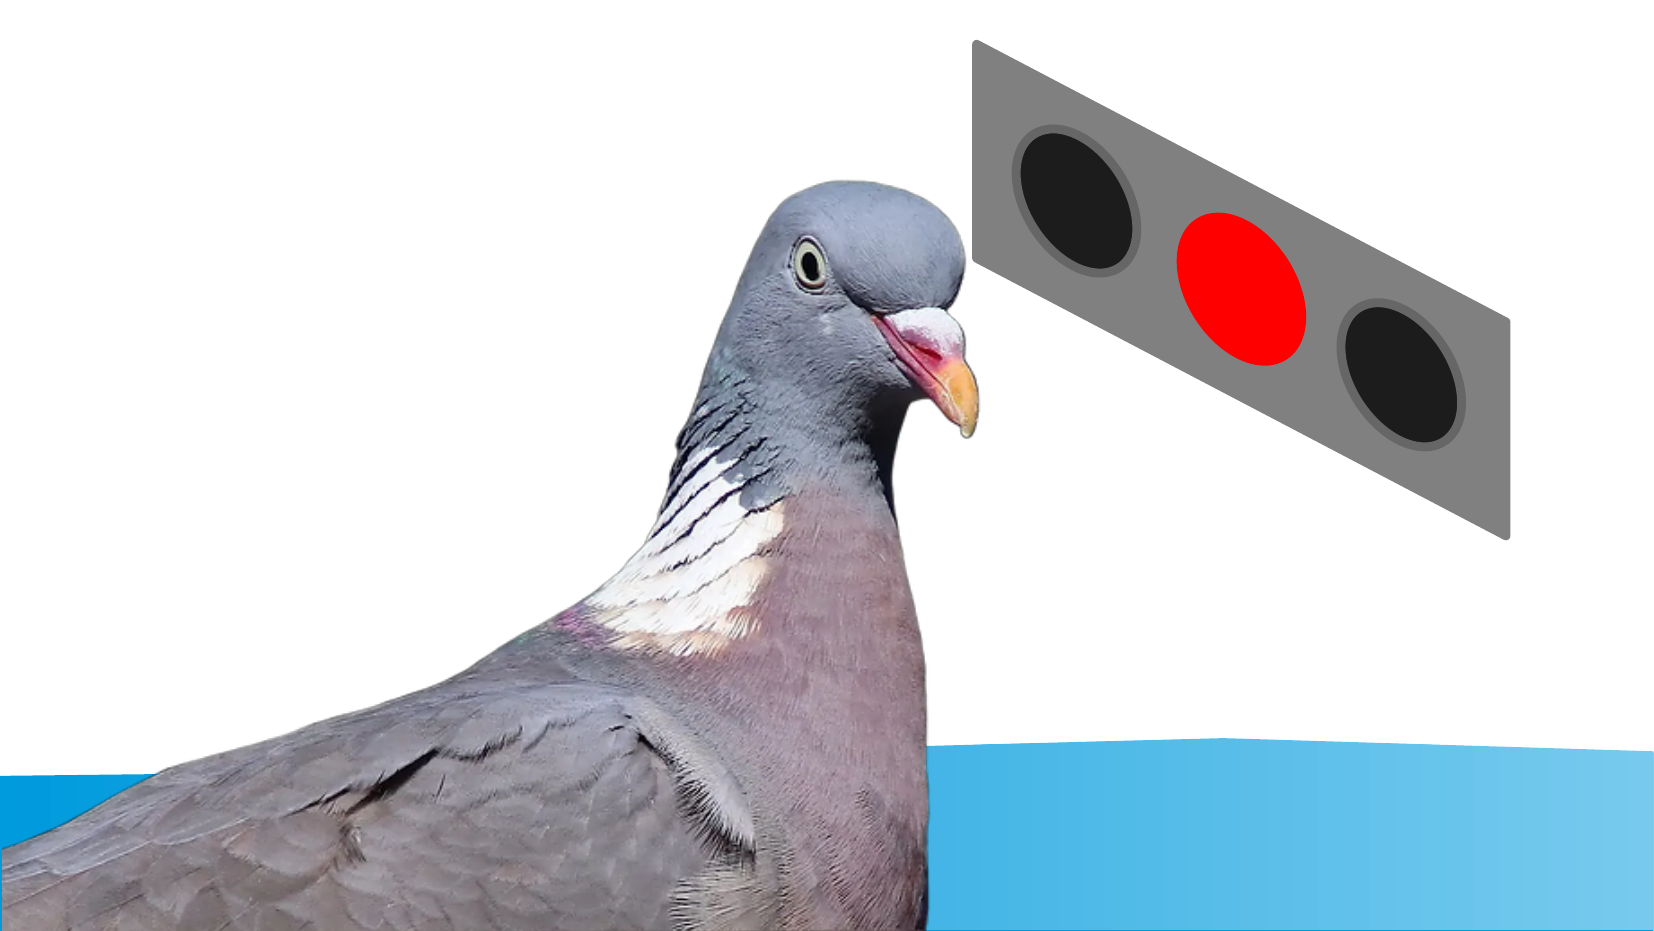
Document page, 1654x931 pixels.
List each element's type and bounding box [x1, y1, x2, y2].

text_box [976, 44, 1507, 536]
picture [2, 132, 1004, 931]
